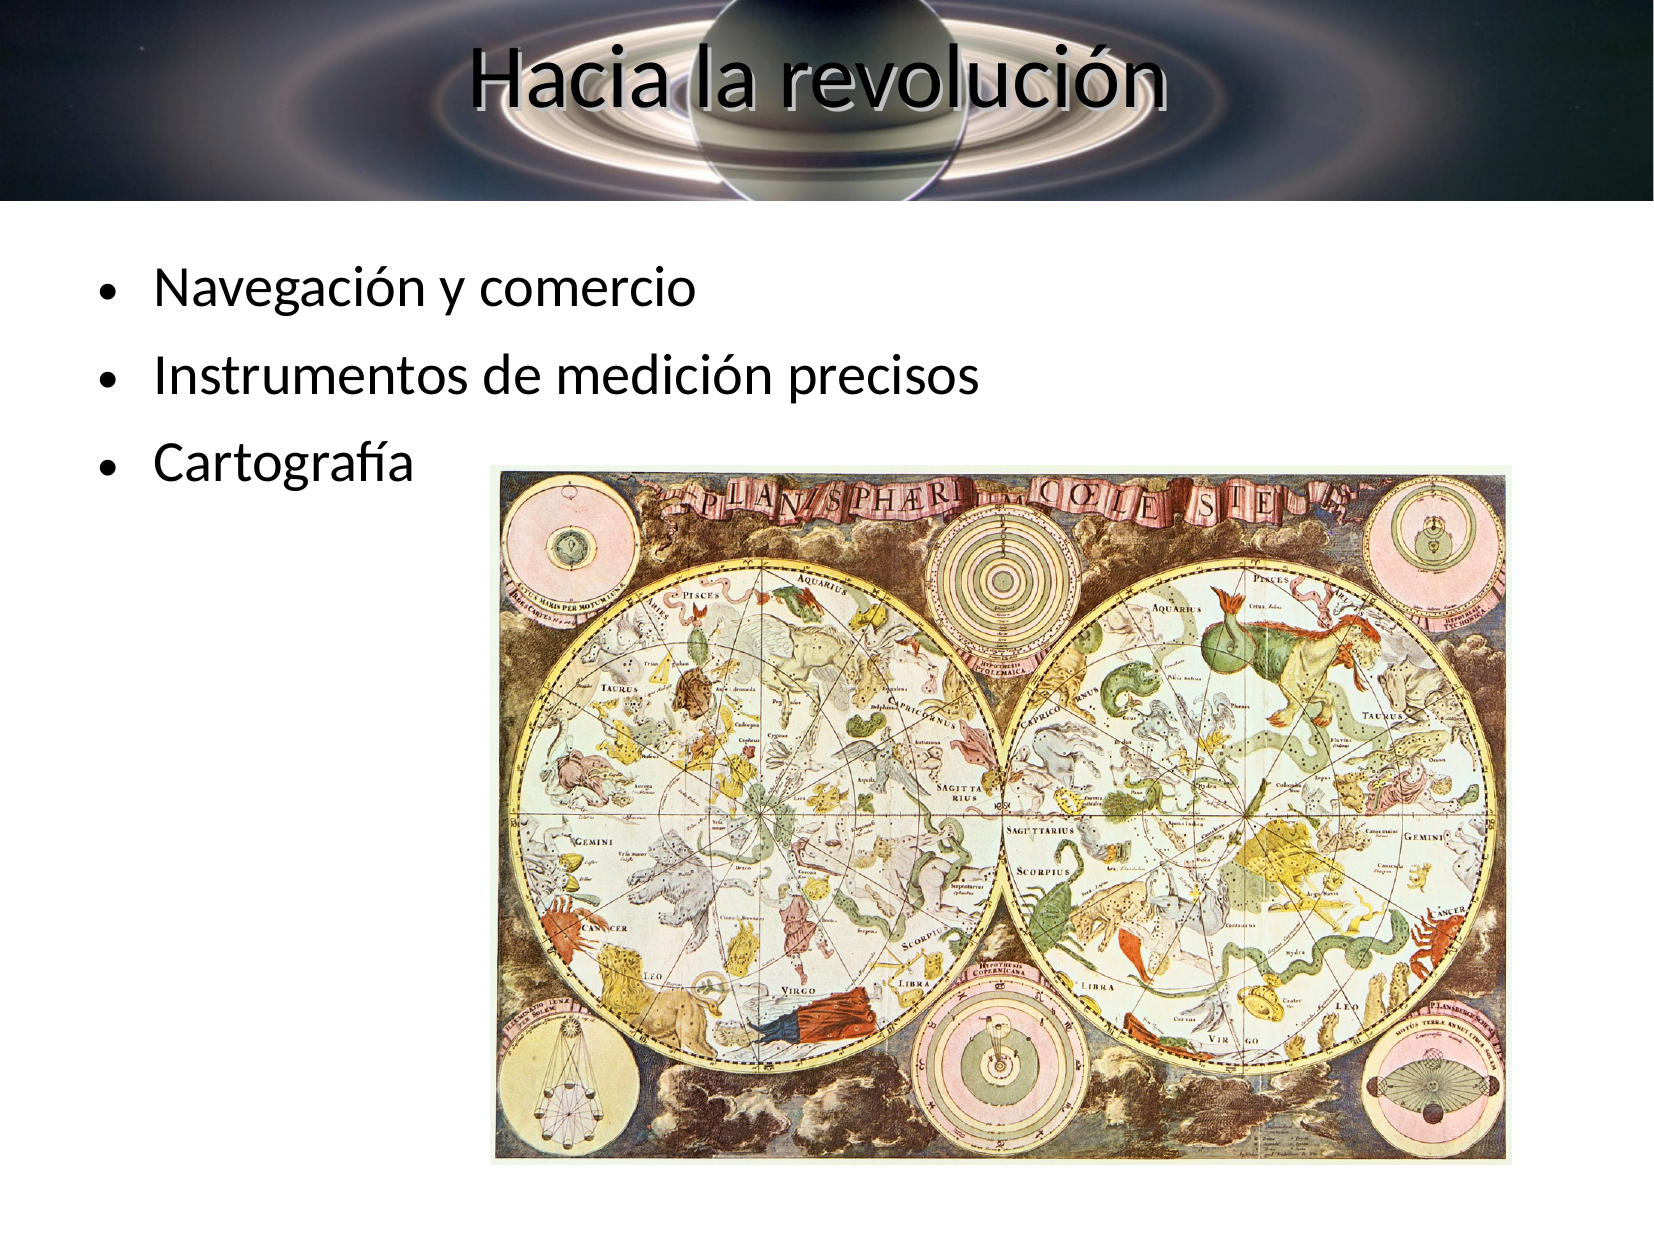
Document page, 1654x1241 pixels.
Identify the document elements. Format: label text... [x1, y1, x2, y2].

picture [490, 1156, 1512, 1165]
list Navegación y comercio Instrumentos de medición precisos Cartografía [82, 255, 1571, 1156]
title Hacia la revolución [75, 19, 1564, 151]
picture [0, 0, 1654, 201]
